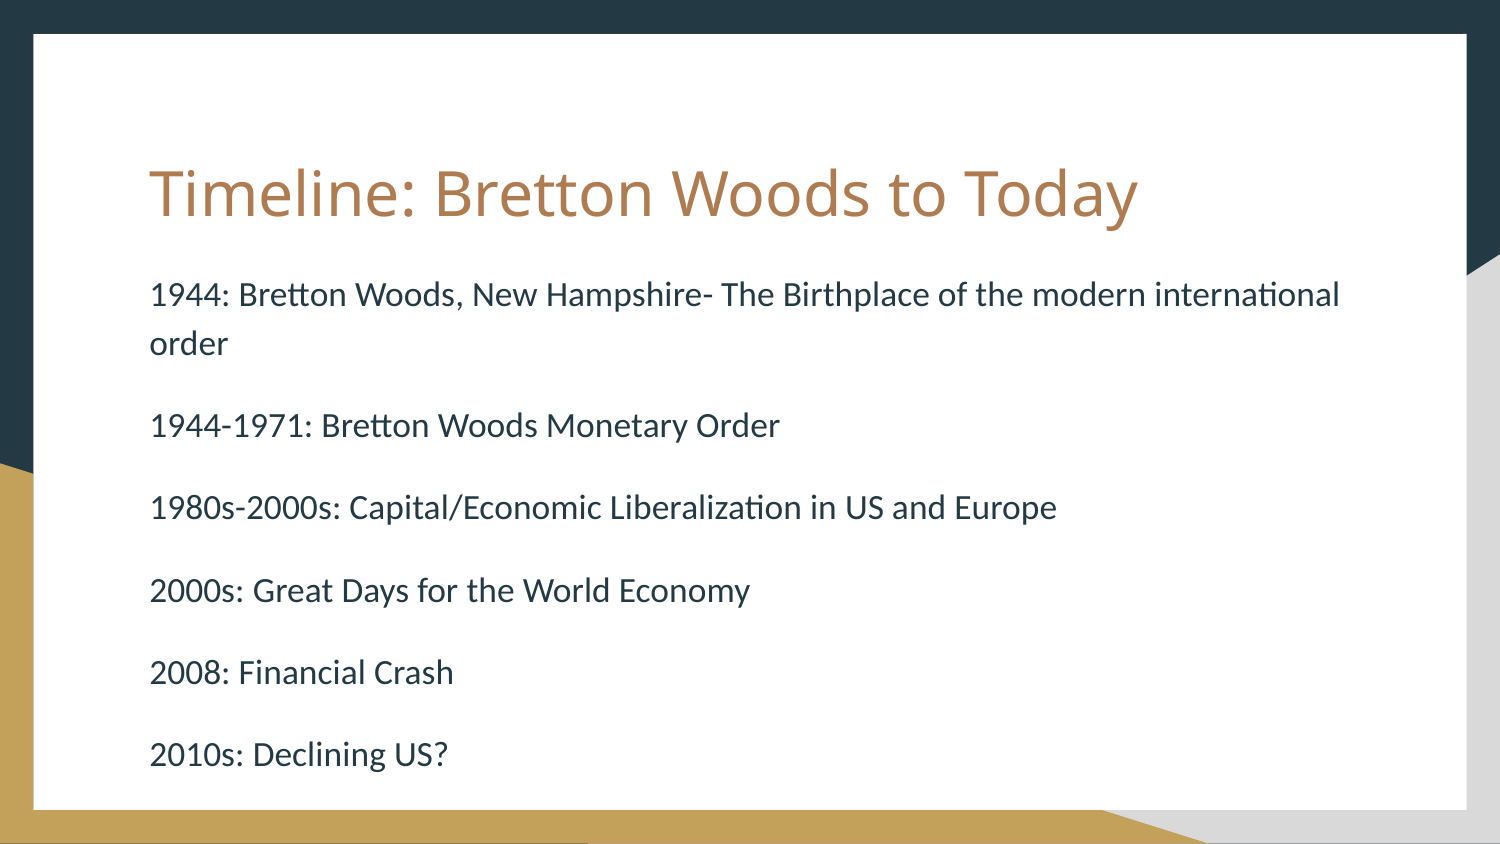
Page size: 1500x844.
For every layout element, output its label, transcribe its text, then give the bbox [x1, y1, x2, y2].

title Timeline: Bretton Woods to Today [134, 138, 1366, 249]
list 1944: Bretton Woods, New Hampshire- The Birthplace of the modern international order 1944-1971: Bretton Woods Monetary Order 1980s-2000s: Capital/Economic Liberalization in US and Europe 2000s: Great Days for the World Economy 2008: Financial Crash 2010s: Declining US? [134, 249, 1366, 652]
